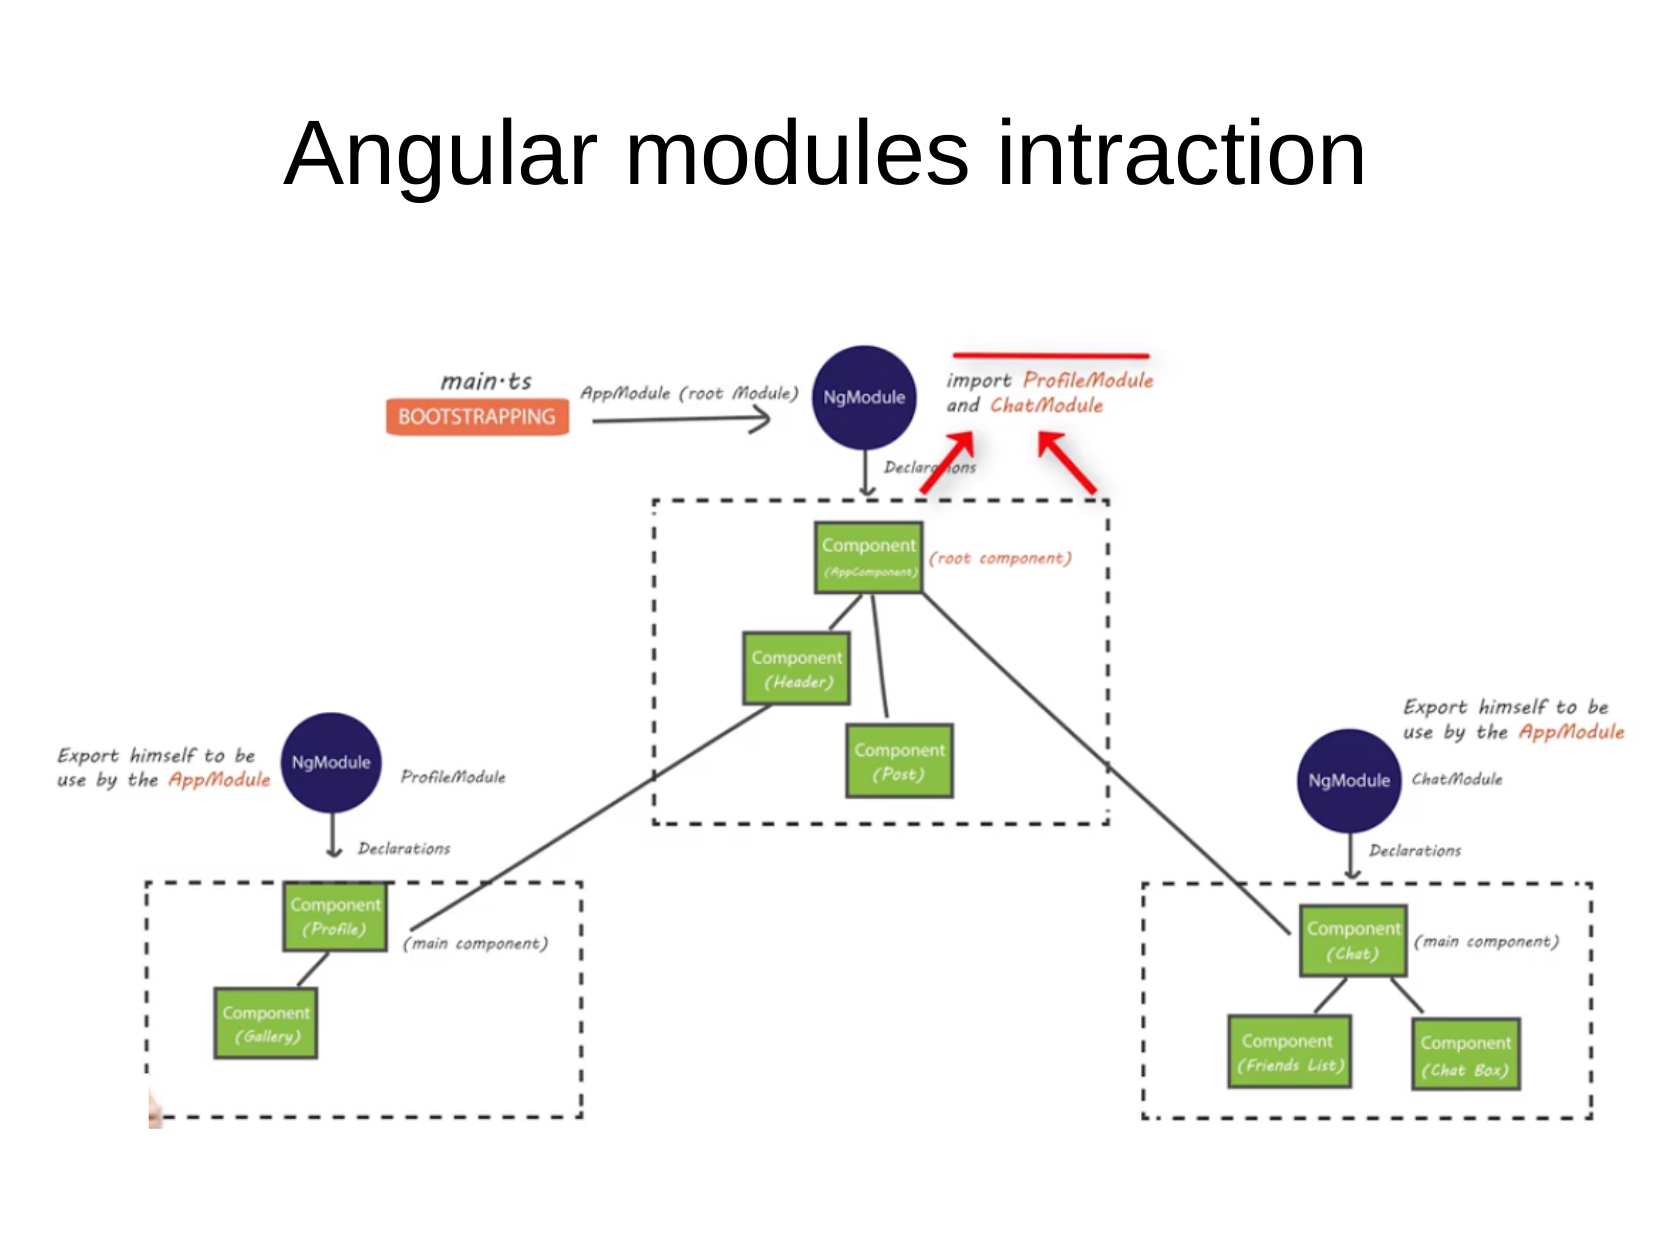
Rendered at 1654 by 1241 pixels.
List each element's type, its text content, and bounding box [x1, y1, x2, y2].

picture [4, 330, 1654, 1166]
title Angular modules intraction [82, 49, 1571, 257]
